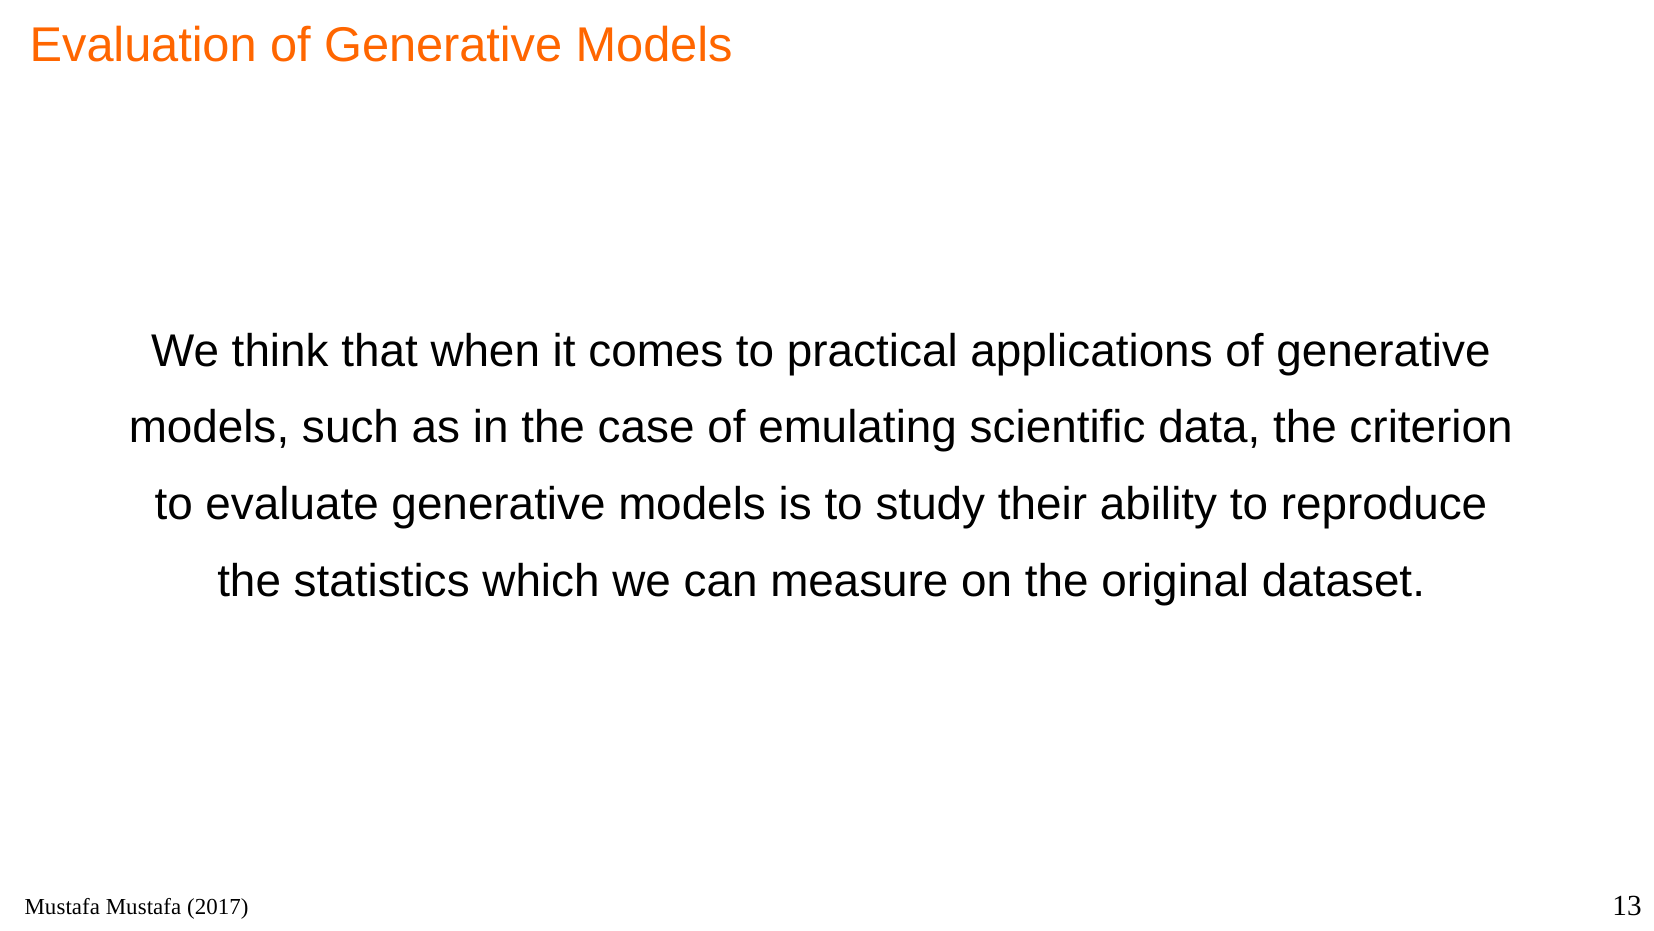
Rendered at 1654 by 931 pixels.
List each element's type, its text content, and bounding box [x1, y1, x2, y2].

text_box We think that when it comes to practical applications of generative models, such as in the case of emulating scientific data, the criterion to evaluate generative models is to study their ability to reproduce the statistics which we can measure on the original dataset. [114, 291, 1540, 589]
title Evaluation of Generative Models [29, 15, 1621, 74]
